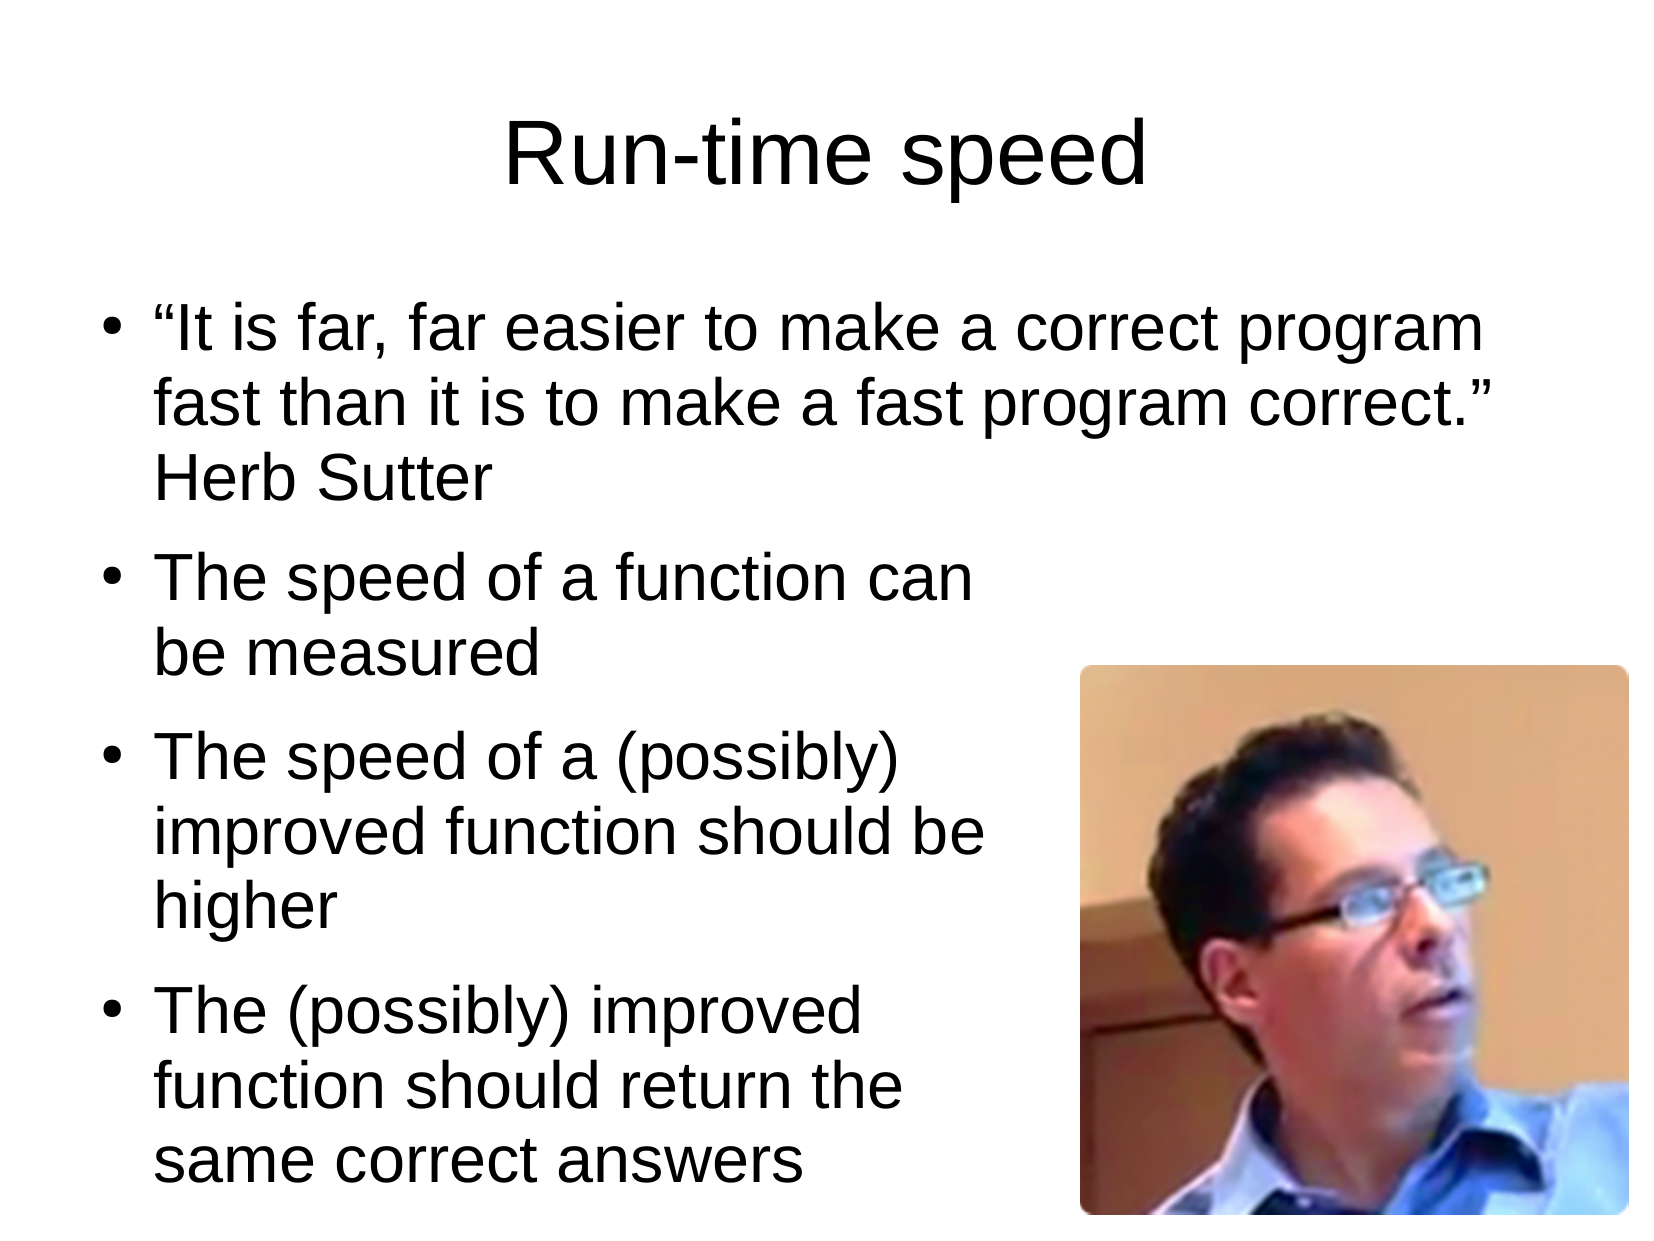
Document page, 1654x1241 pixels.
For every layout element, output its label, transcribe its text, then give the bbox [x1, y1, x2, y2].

picture [1080, 665, 1629, 1216]
list The speed of a function can be measured The speed of a (possibly) improved function should be higher The (possibly) improved function should return the same correct answers [82, 540, 1051, 1201]
list “It is far, far easier to make a correct program fast than it is to make a fast program correct.” Herb Sutter [82, 290, 1571, 634]
title Run-time speed [82, 49, 1571, 257]
